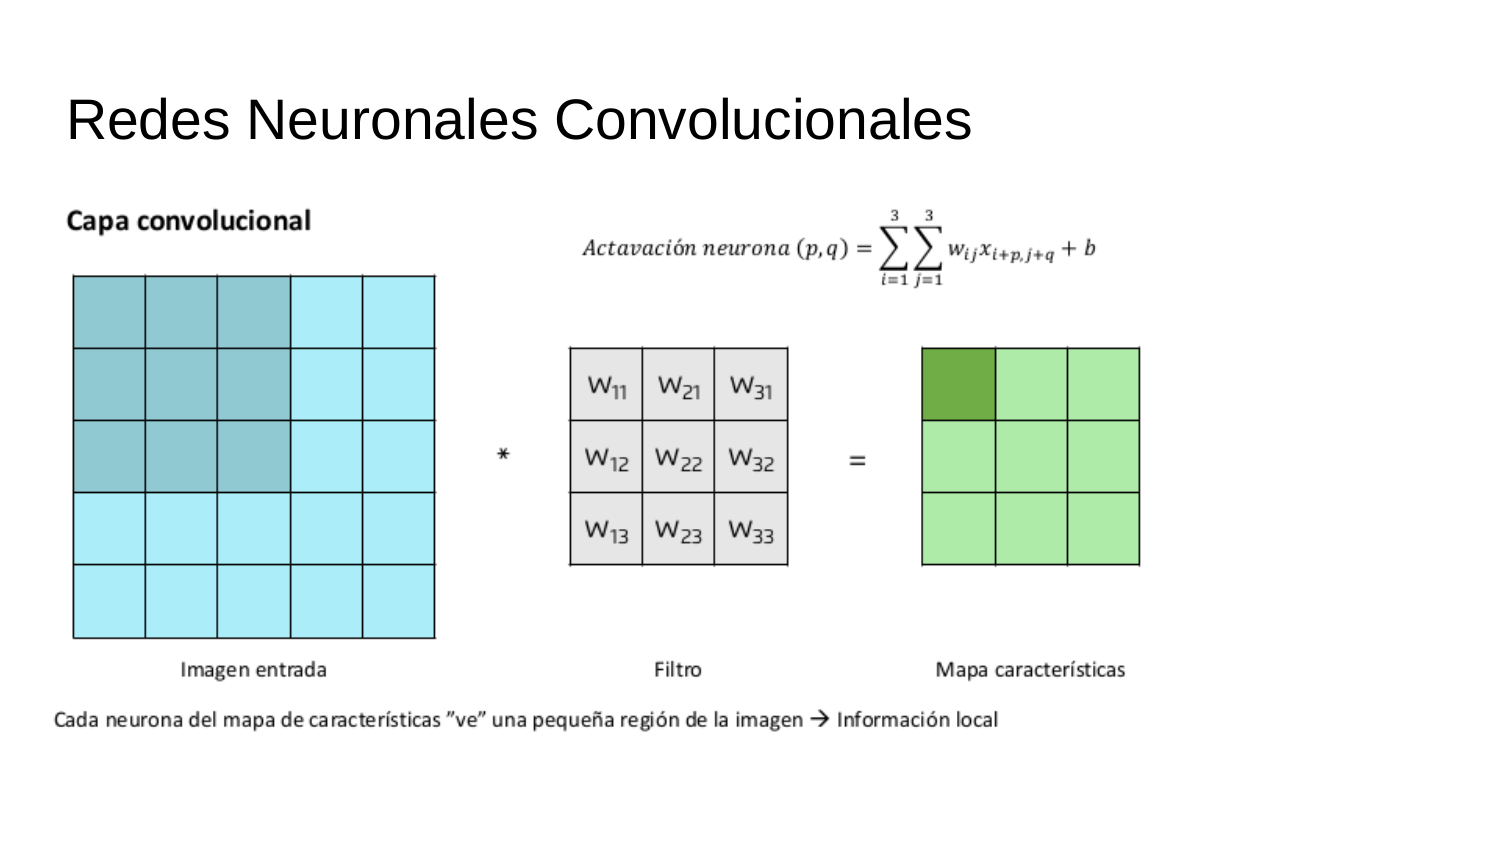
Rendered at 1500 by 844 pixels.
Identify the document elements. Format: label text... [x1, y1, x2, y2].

title Redes Neuronales Convolucionales [51, 72, 1449, 167]
picture [51, 188, 1167, 738]
